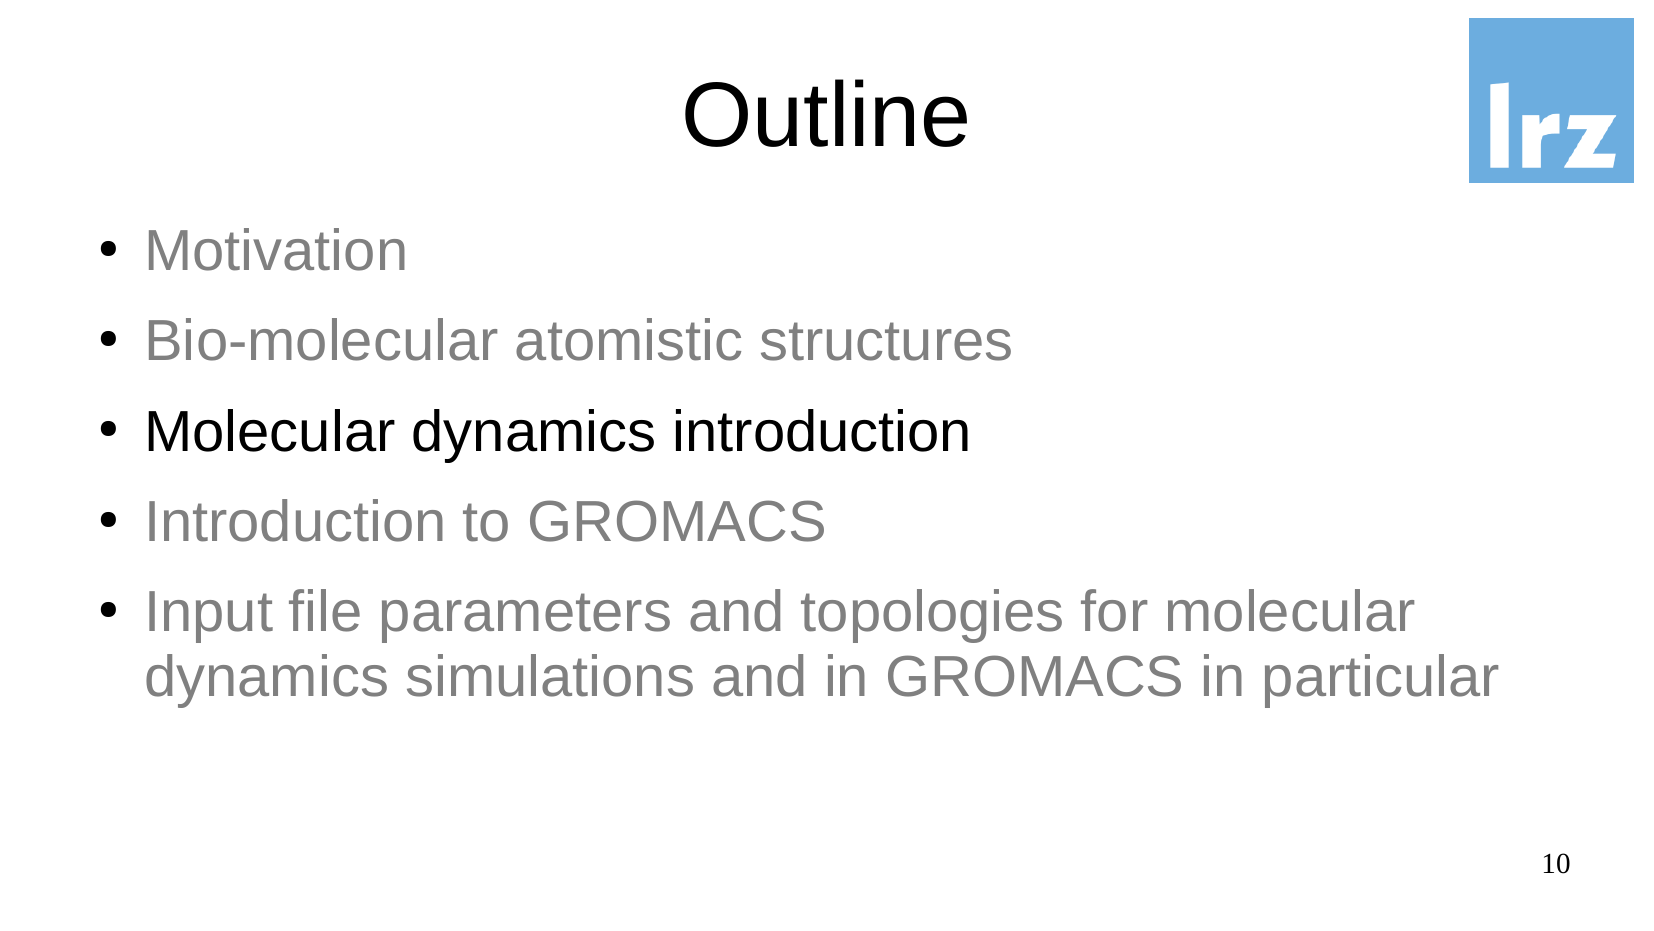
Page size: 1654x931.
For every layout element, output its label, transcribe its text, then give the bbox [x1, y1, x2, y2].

picture [1469, 18, 1634, 183]
list Motivation Bio-molecular atomistic structures Molecular dynamics introduction Introduction to GROMACS Input file parameters and topologies for molecular dynamics simulations and in GROMACS in particular [82, 217, 1571, 758]
title Outline [82, 37, 1571, 193]
